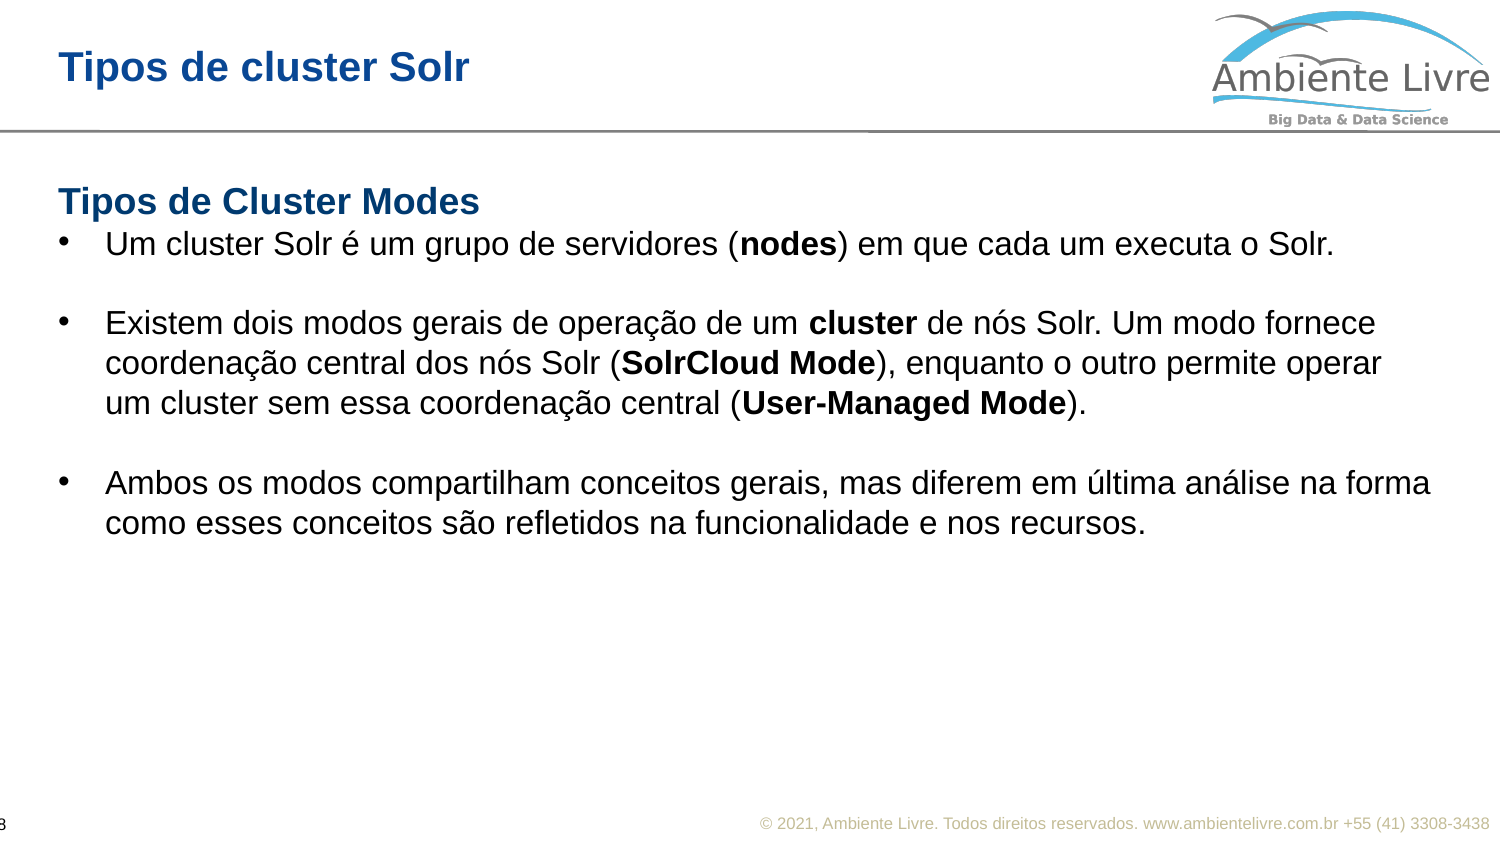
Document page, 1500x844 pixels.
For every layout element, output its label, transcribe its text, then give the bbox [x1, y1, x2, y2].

text_box Tipos de Cluster Modes Um cluster Solr é um grupo de servidores (nodes) em que cada um executa o Solr. Existem dois modos gerais de operação de um cluster de nós Solr. Um modo fornece coordenação central dos nós Solr (SolrCloud Mode), enquanto o outro permite operar um cluster sem essa coordenação central (User-Managed Mode). Ambos os modos compartilham conceitos gerais, mas diferem em última análise na forma como esses conceitos são refletidos na funcionalidade e nos recursos. [43, 169, 1453, 549]
picture [1212, 11, 1489, 127]
title Tipos de cluster Solr [43, 8, 1127, 129]
